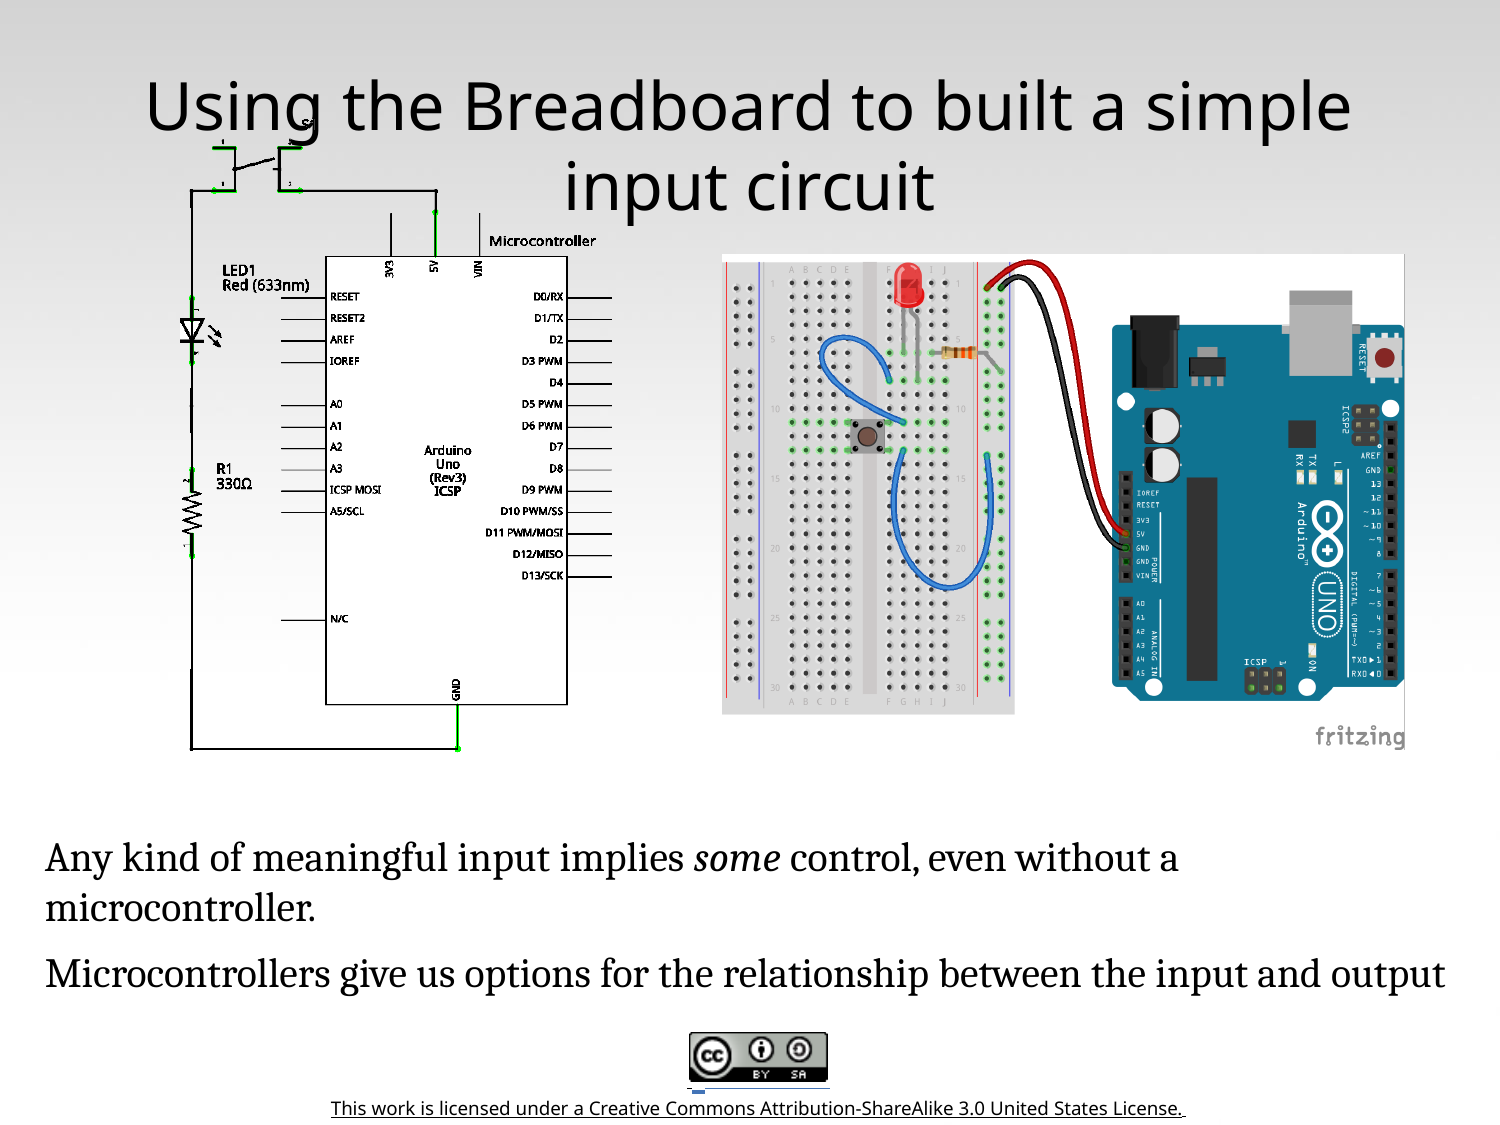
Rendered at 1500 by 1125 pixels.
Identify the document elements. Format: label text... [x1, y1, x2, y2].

list Any kind of meaningful input implies some control, even without a microcontroller. Microcontrollers give us options for the relationship between the input and output [30, 822, 1471, 1013]
title Using the Breadboard to built a simple input circuit [112, 50, 1388, 238]
picture [0, 0, 1500, 1125]
